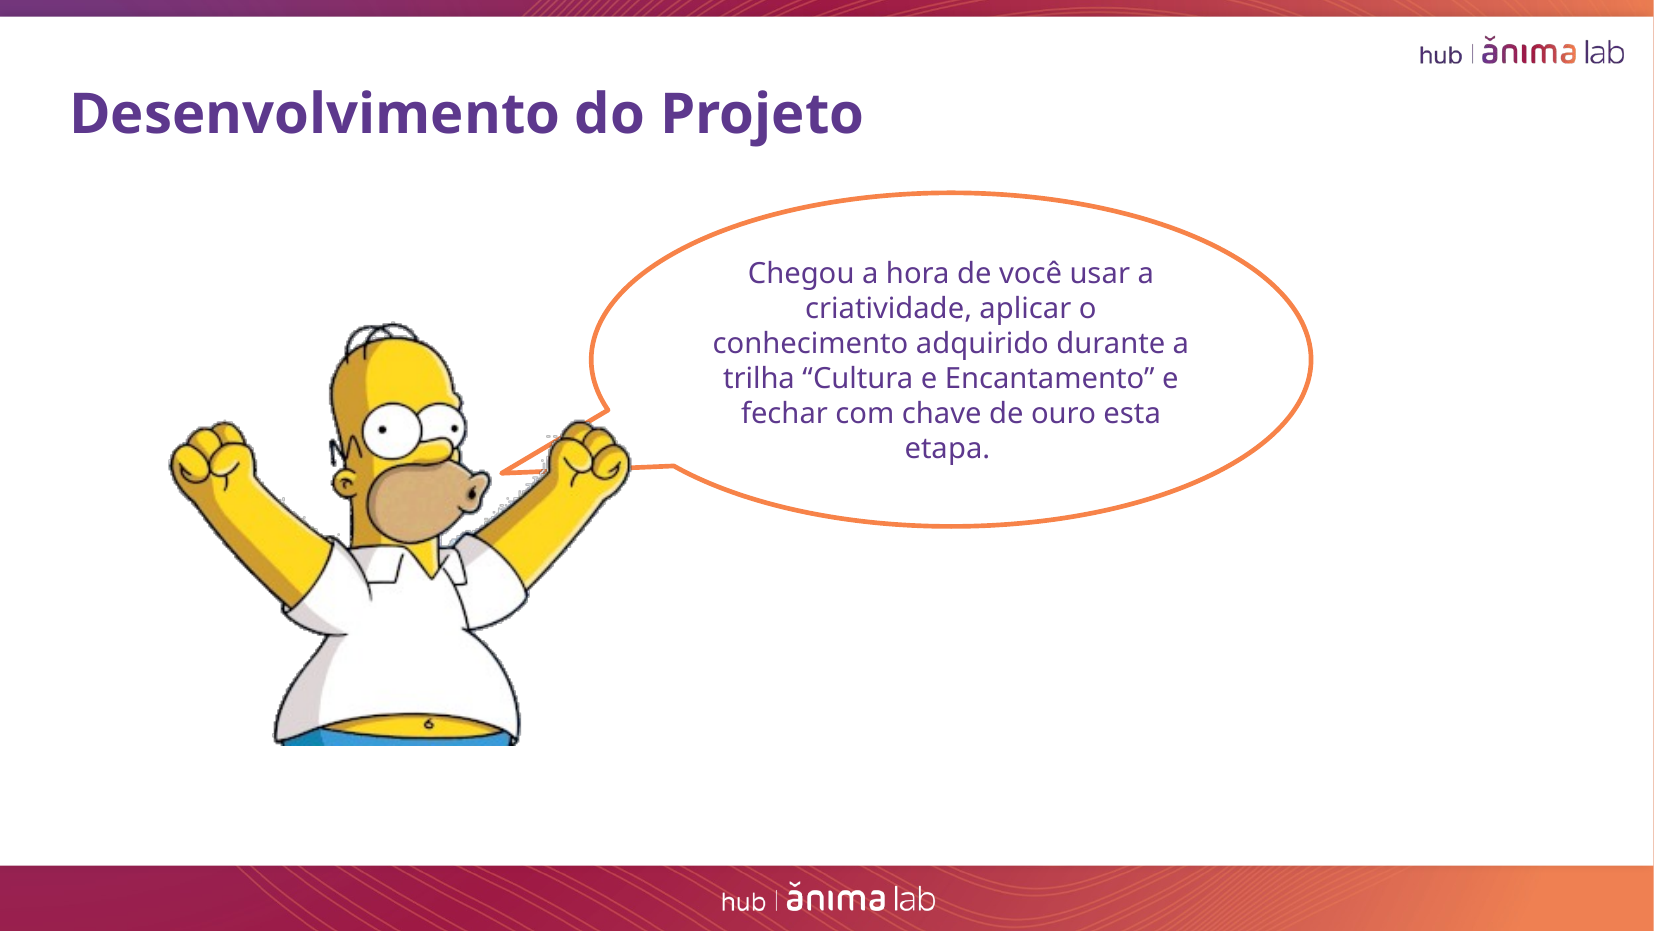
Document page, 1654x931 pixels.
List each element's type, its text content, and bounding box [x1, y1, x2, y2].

text_box Chegou a hora de você usar a criatividade, aplicar o conhecimento adquirido durante a trilha “Cultura e Encantamento” e fechar com chave de ouro esta etapa. [611, 192, 1312, 527]
picture [1410, 28, 1633, 74]
picture [0, 866, 1654, 931]
picture [306, 741, 314, 746]
picture [114, 305, 666, 746]
picture [0, 0, 1654, 16]
text_box Desenvolvimento do Projeto [54, 62, 1379, 160]
